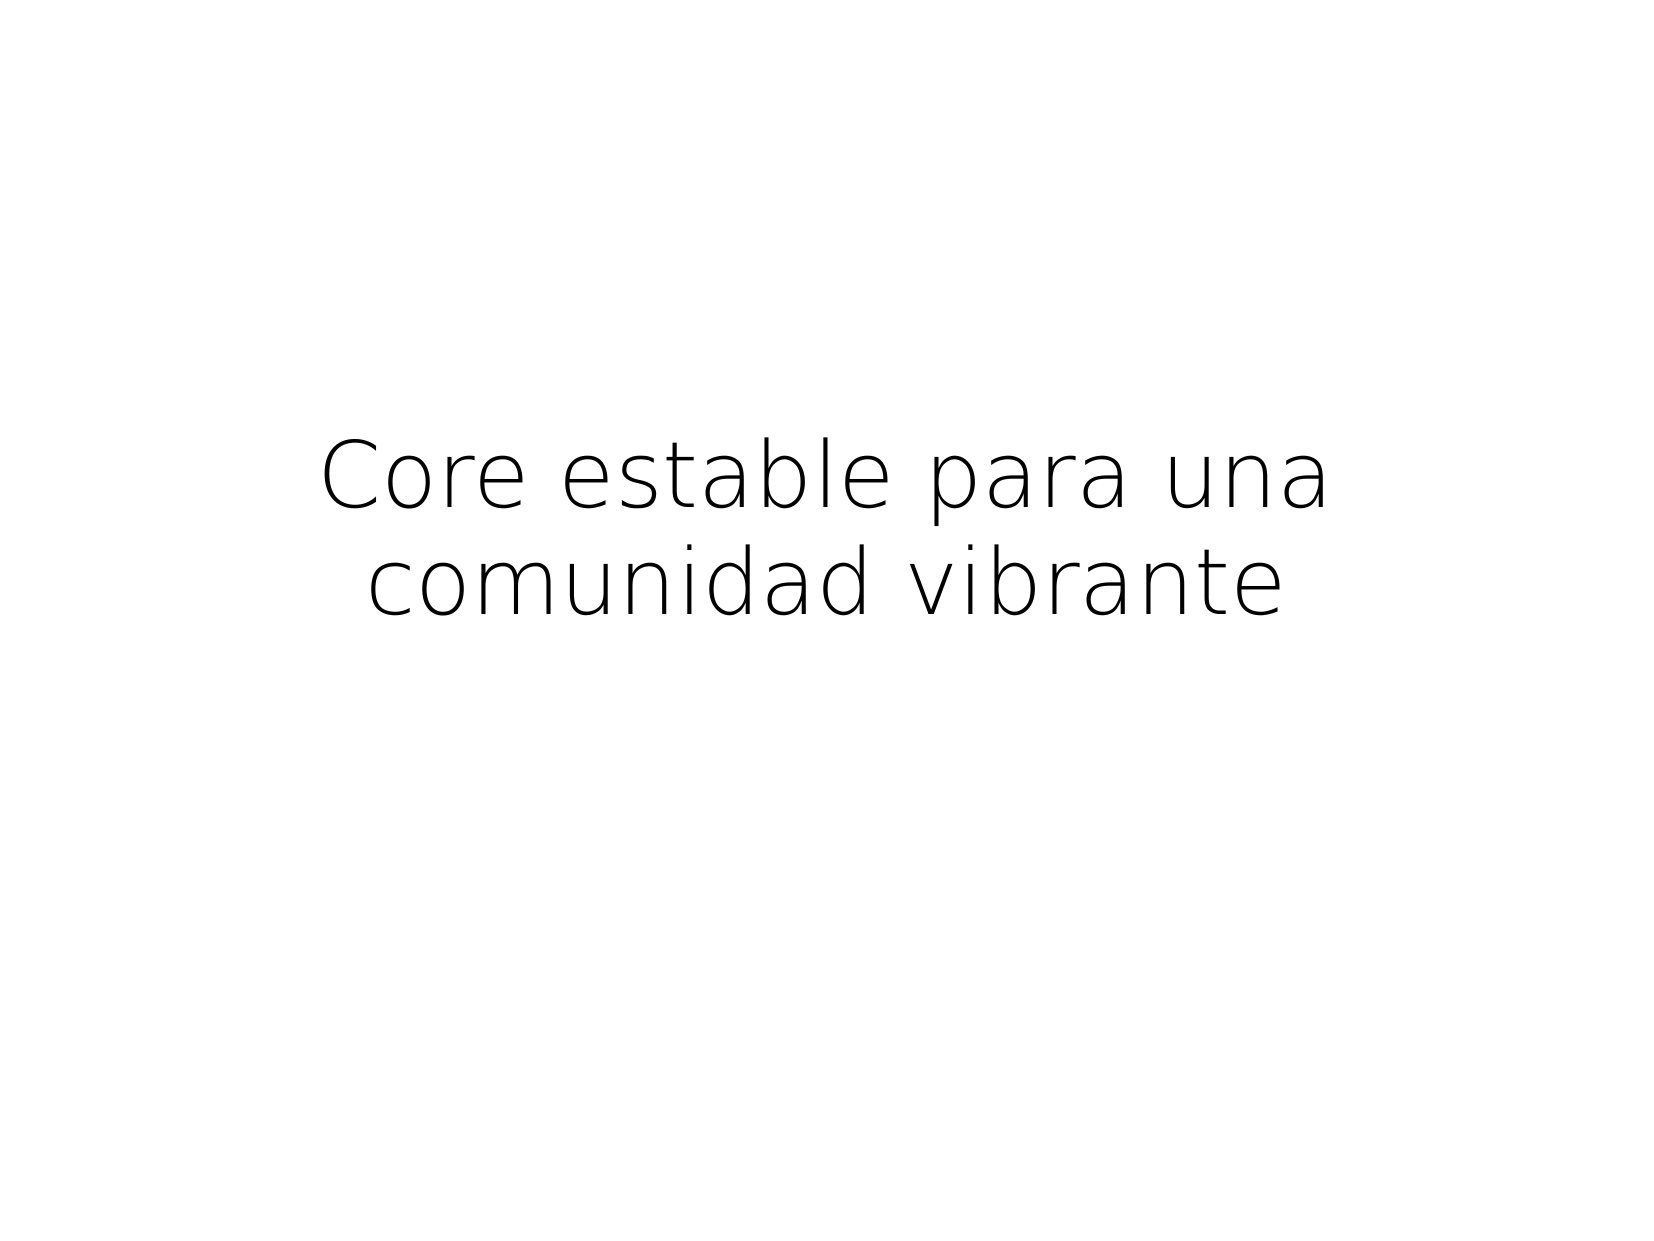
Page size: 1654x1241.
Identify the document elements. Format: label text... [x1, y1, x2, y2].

subtitle Core estable para una comunidad vibrante [82, 49, 1571, 1010]
